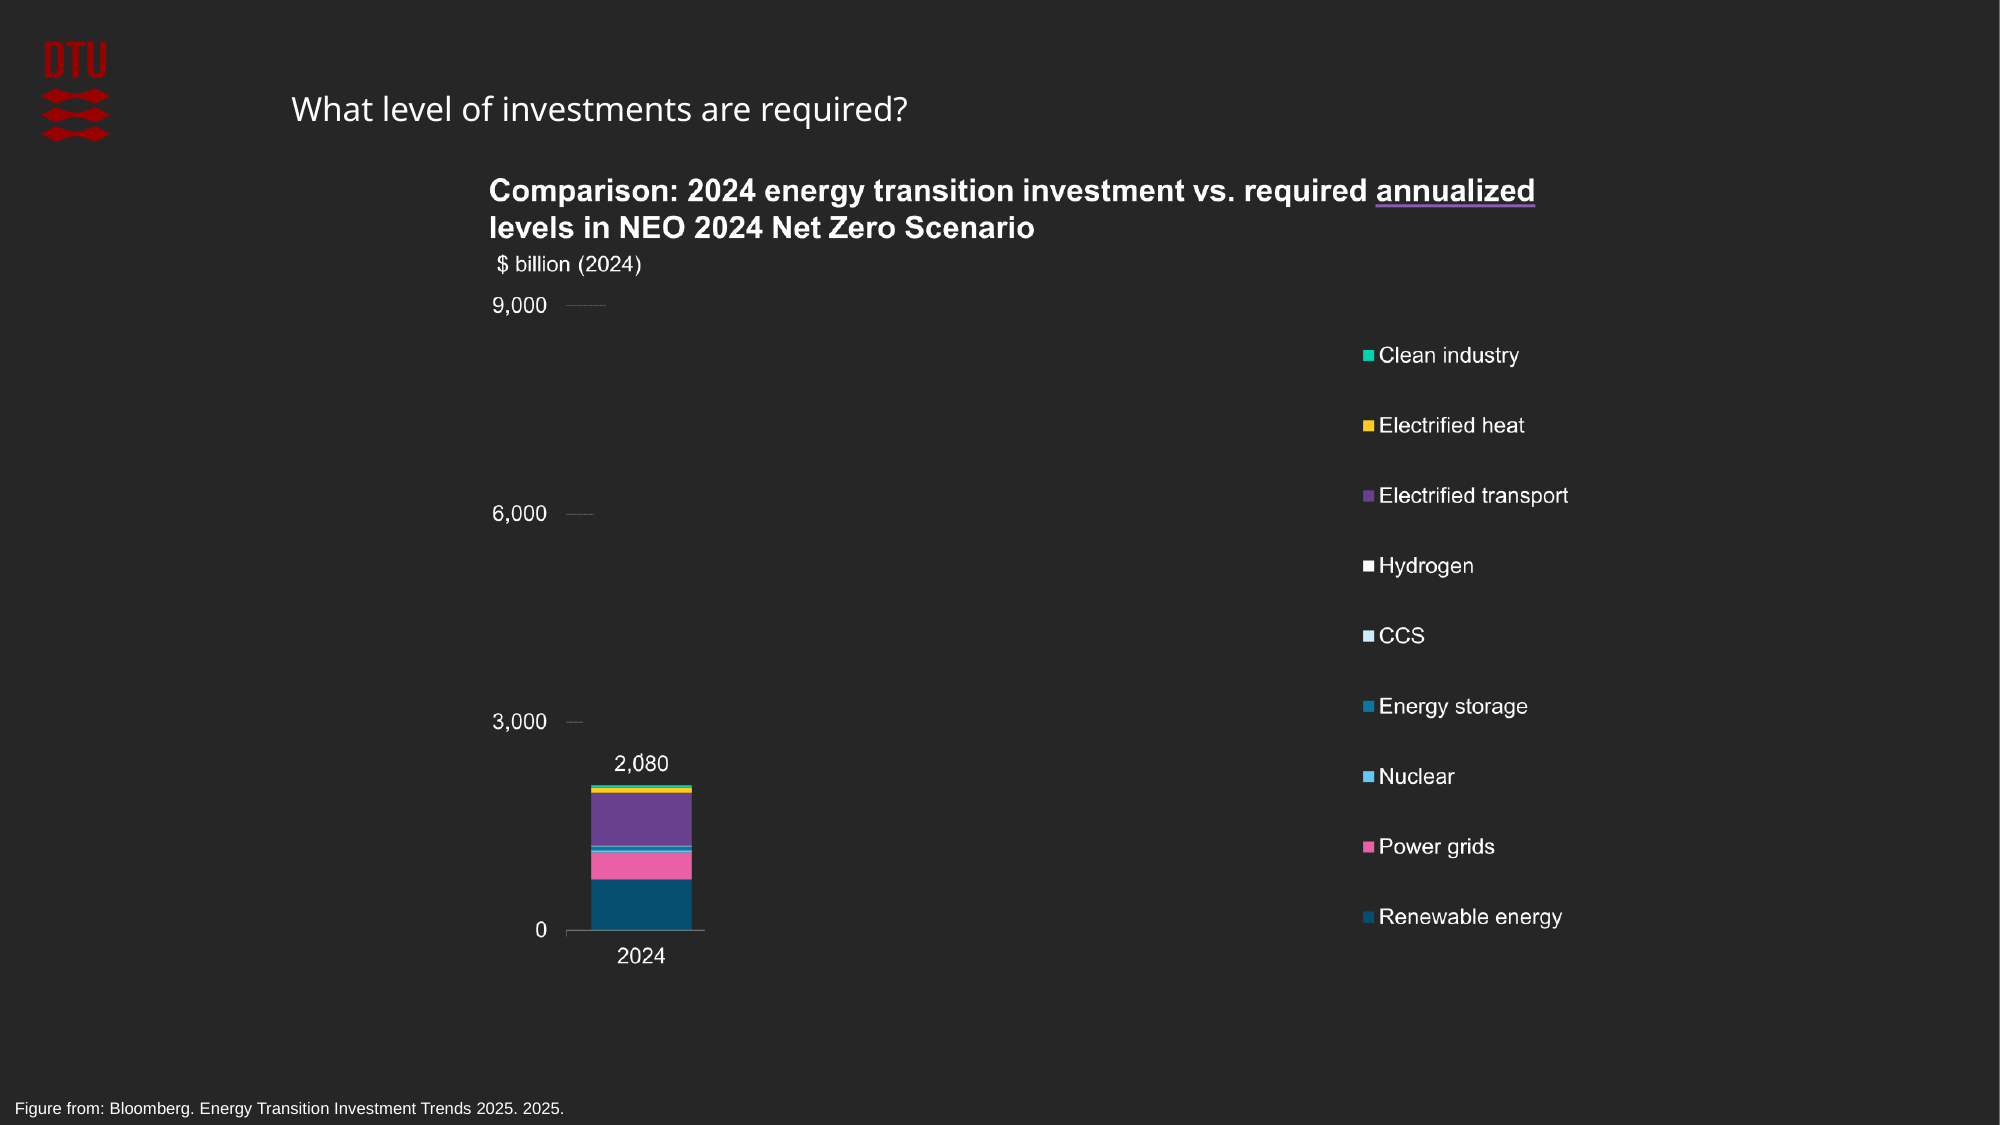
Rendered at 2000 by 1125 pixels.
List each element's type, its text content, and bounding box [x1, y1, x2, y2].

text_box Figure from: Bloomberg. Energy Transition Investment Trends 2025. 2025. [0, 1086, 601, 1125]
text_box [581, 282, 1341, 1020]
picture [490, 178, 1568, 993]
title What level of investments are required? [291, 70, 1819, 148]
